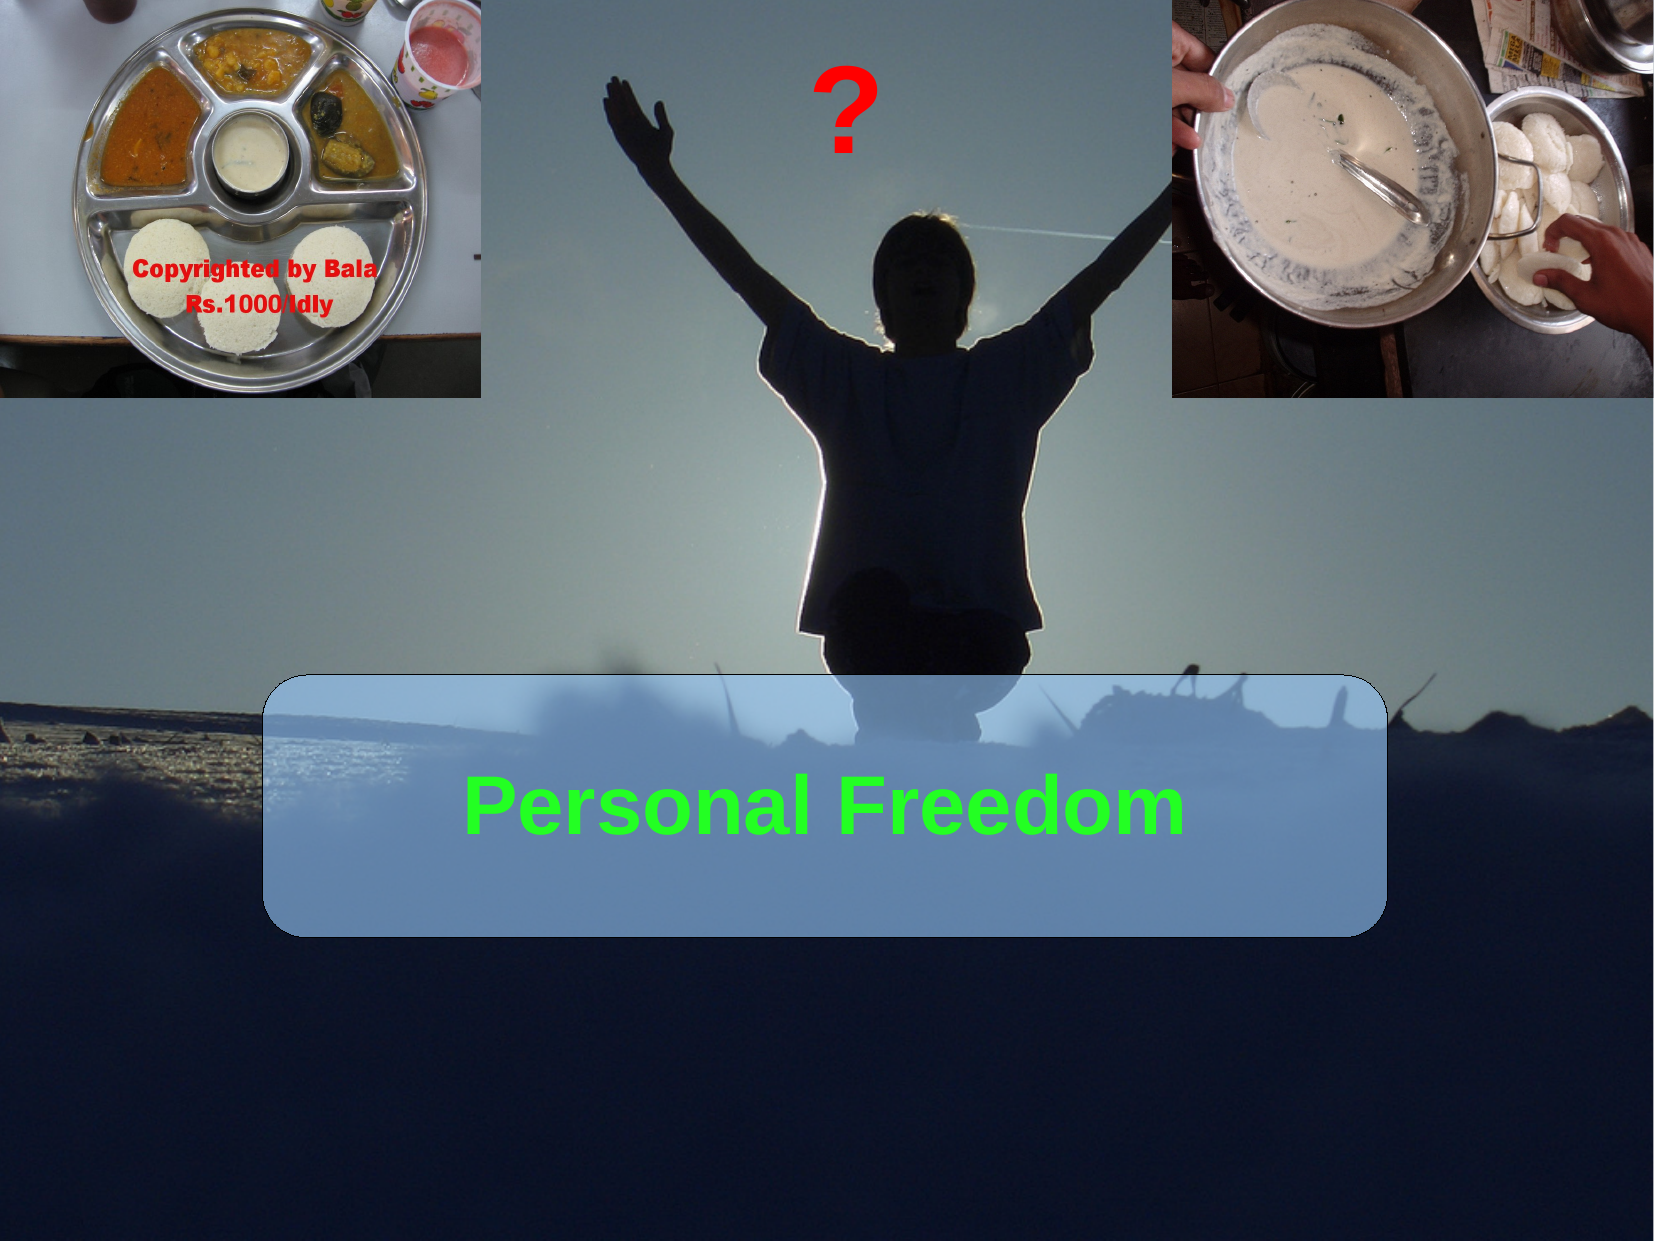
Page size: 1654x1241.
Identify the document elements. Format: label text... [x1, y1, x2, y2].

picture [0, 0, 1654, 1241]
text_box ? [794, 32, 901, 188]
text_box Personal Freedom [262, 674, 1388, 938]
